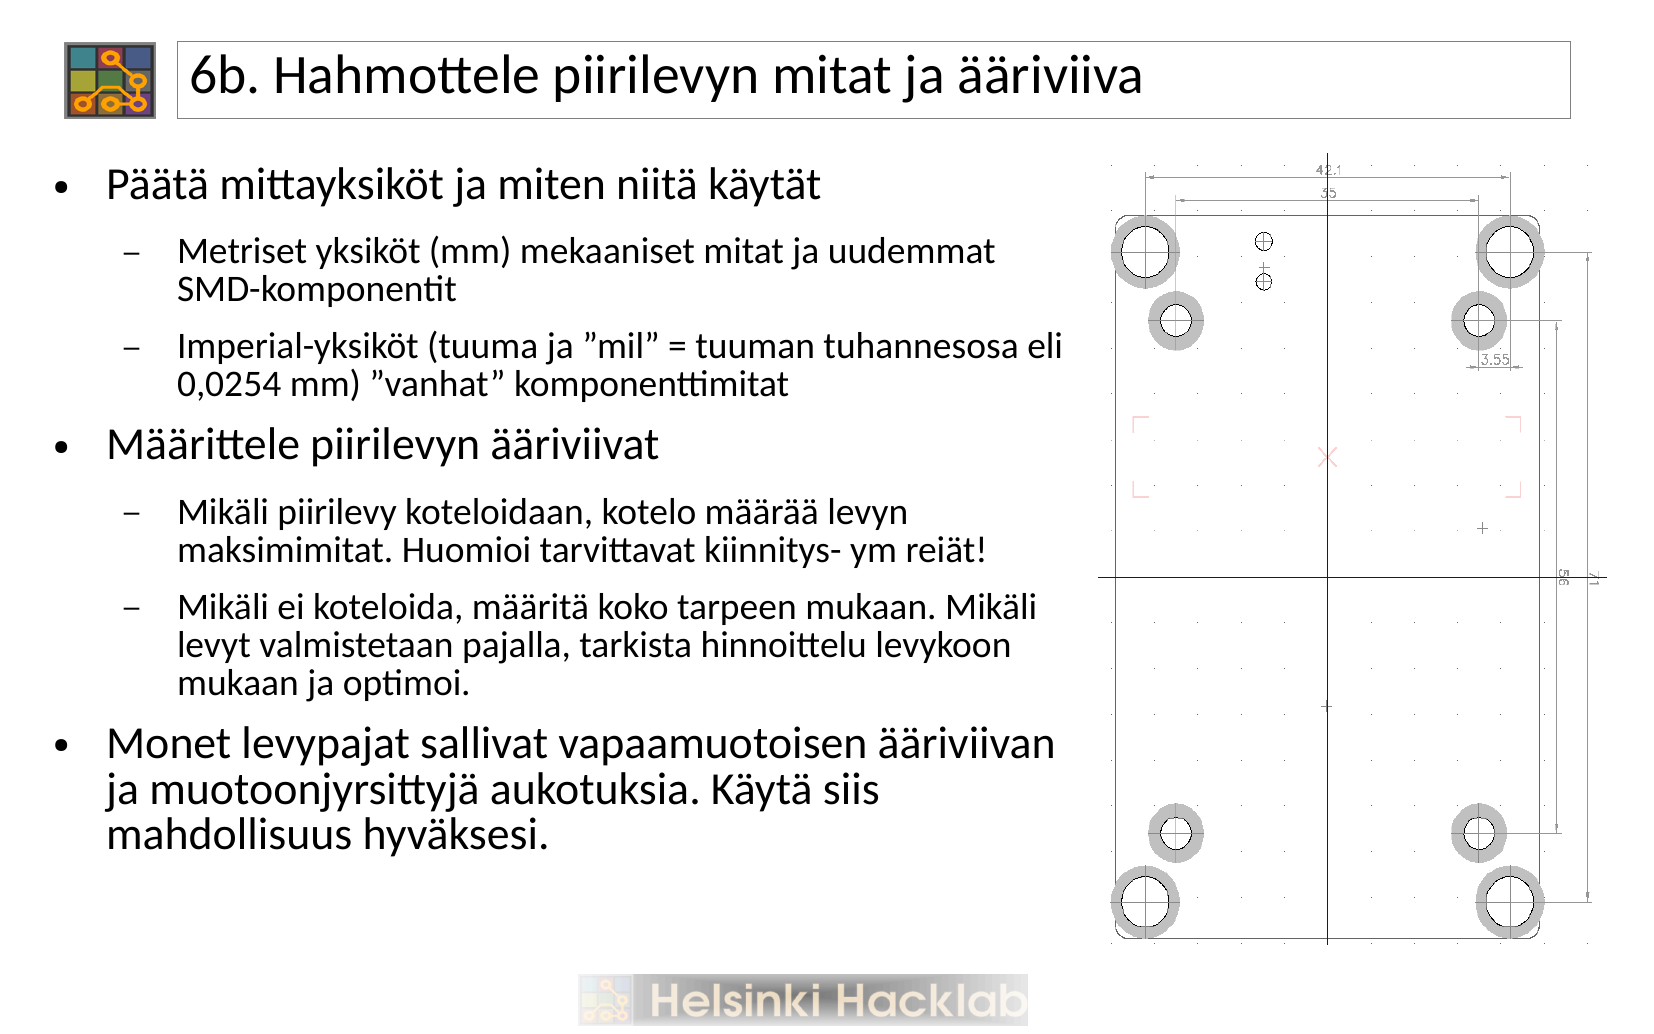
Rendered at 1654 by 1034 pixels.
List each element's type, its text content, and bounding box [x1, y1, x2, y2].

list Päätä mittayksiköt ja miten niitä käytät Metriset yksiköt (mm) mekaaniset mitat ja uudemmat SMD-komponentit Imperial-yksiköt (tuuma ja ”mil” = tuuman tuhannesosa eli 0,0254 mm) ”vanhat” komponenttimitat Määrittele piirilevyn ääriviivat Mikäli piirilevy koteloidaan, kotelo määrää levyn maksimimitat. Huomioi tarvittavat kiinnitys- ym reiät! Mikäli ei koteloida, määritä koko tarpeen mukaan. Mikäli levyt valmistetaan pajalla, tarkista hinnoittelu levykoon mukaan ja optimoi. Monet levypajat sallivat vapaamuotoisen ääriviivan ja muotoonjyrsittyjä aukotuksia. Käytä siis mahdollisuus hyväksesi. [35, 165, 1087, 1030]
picture [1098, 153, 1607, 945]
title 6b. Hahmottele piirilevyn mitat ja ääriviiva [177, 41, 1571, 119]
picture [64, 42, 156, 119]
